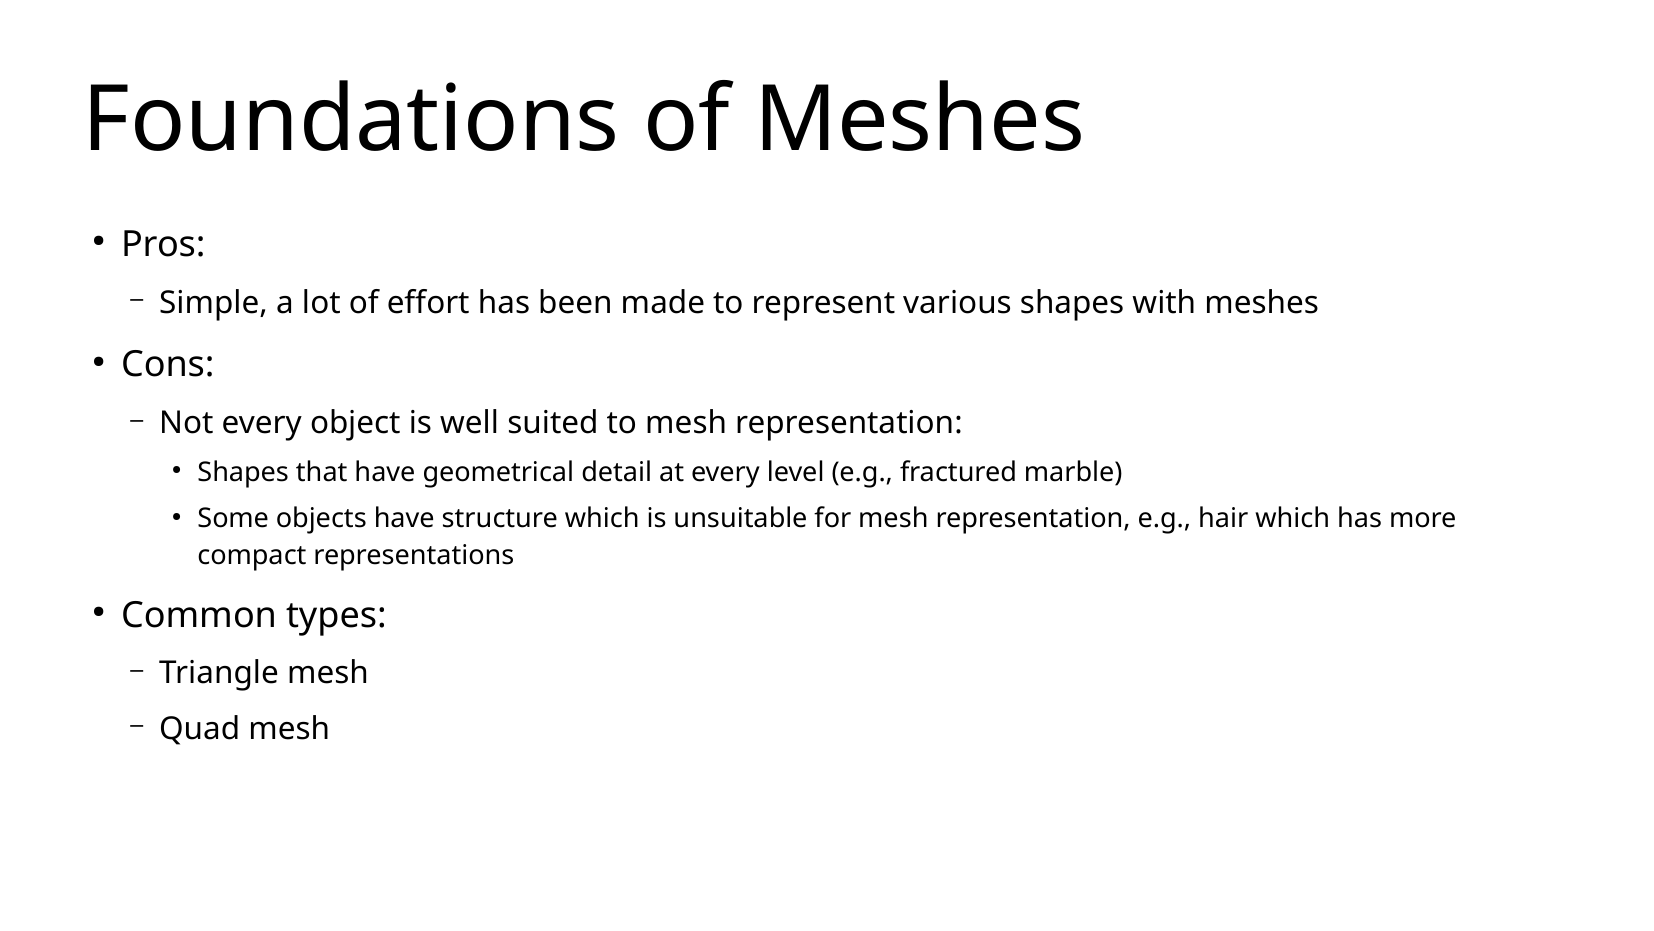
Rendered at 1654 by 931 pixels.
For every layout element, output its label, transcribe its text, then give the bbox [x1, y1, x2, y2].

list Pros: Simple, a lot of effort has been made to represent various shapes with meshes Cons: Not every object is well suited to mesh representation: Shapes that have geometrical detail at every level (e.g., fractured marble) Some objects have structure which is unsuitable for mesh representation, e.g., hair which has more compact representations Common types: Triangle mesh Quad mesh [82, 217, 1571, 758]
title Foundations of Meshes [82, 37, 1571, 193]
